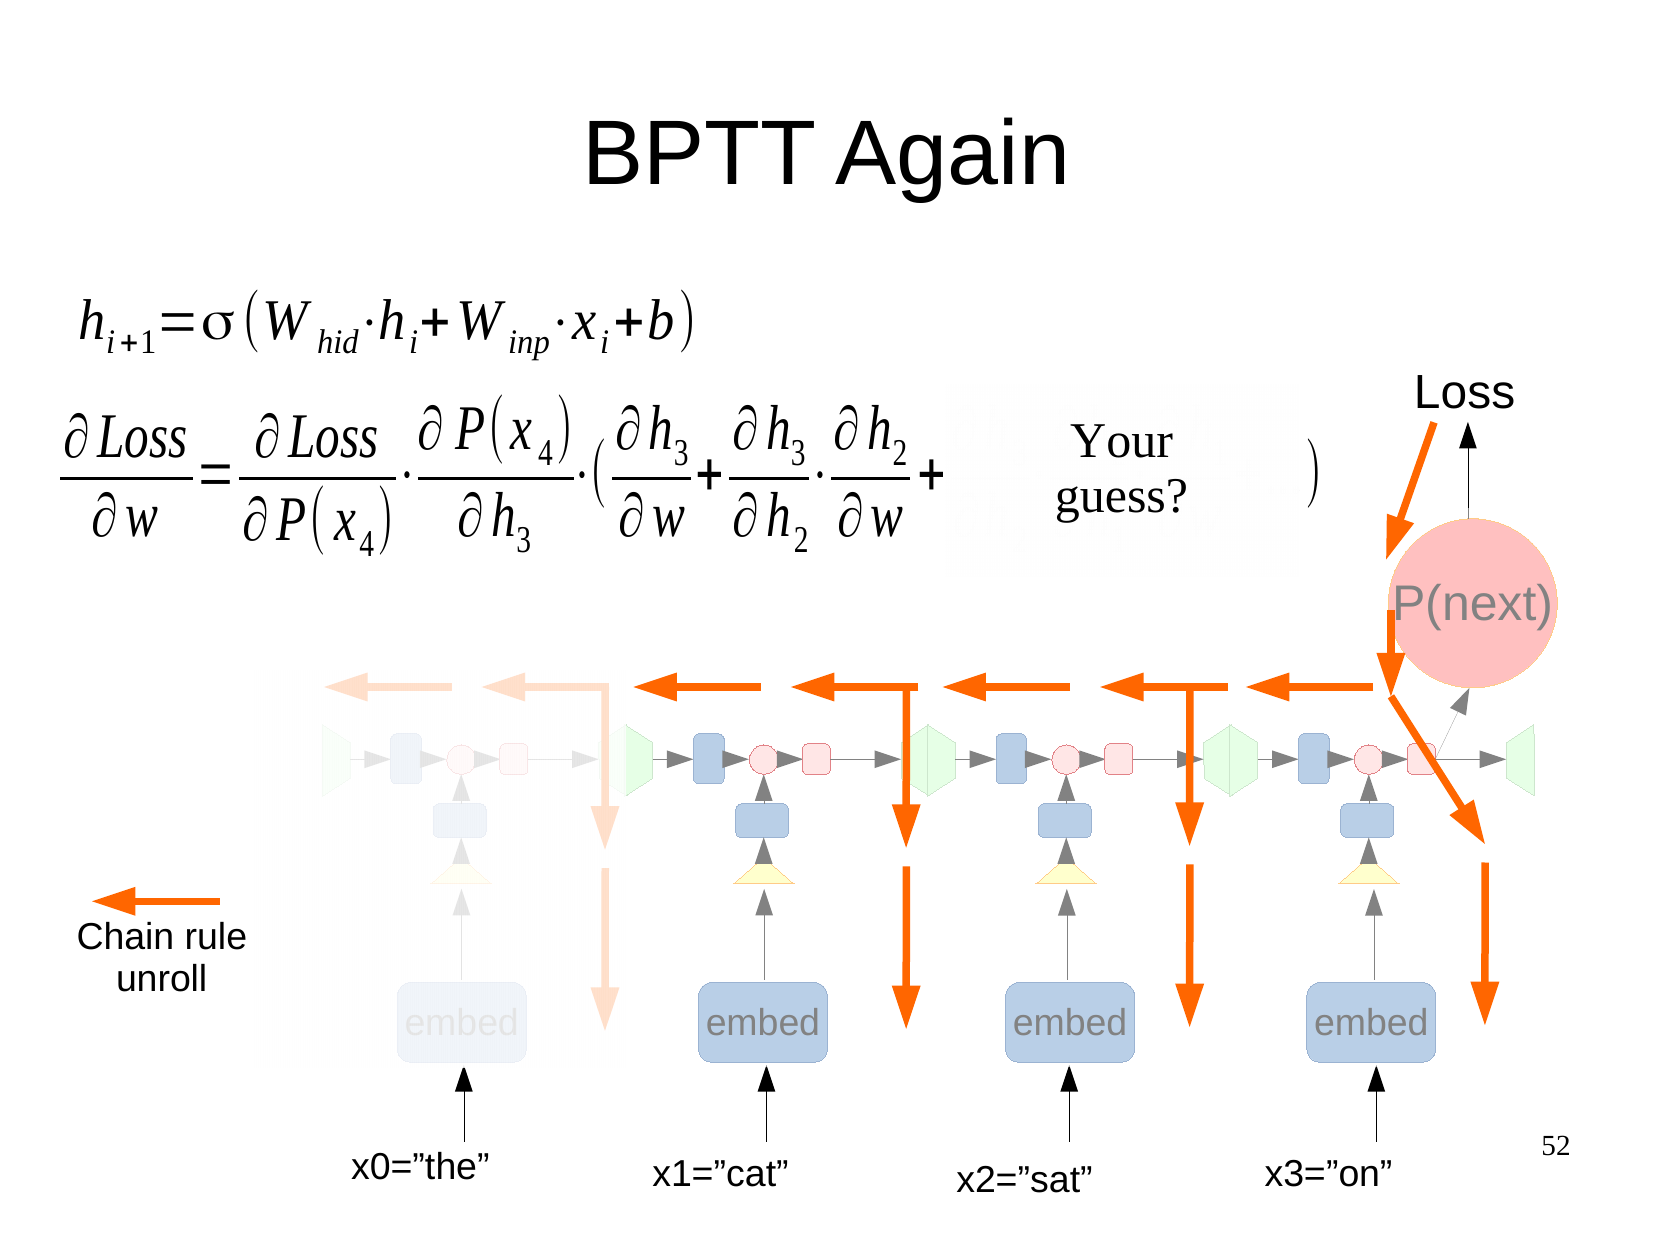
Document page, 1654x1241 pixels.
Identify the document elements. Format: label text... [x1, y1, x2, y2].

text_box Loss [1399, 357, 1531, 447]
chart [45, 389, 945, 564]
picture [160, 384, 1592, 1068]
text_box x1=”cat” [637, 1144, 847, 1202]
text_box x2=”sat” [941, 1150, 1168, 1208]
text_box x3=”on” [1249, 1144, 1464, 1202]
chart [1299, 389, 1334, 564]
chart [65, 285, 711, 361]
text_box x0=”the” [336, 1138, 546, 1196]
title BPTT Again [82, 49, 1571, 257]
text_box Your guess? [1009, 413, 1234, 525]
text_box Chain rule unroll [61, 908, 252, 1007]
